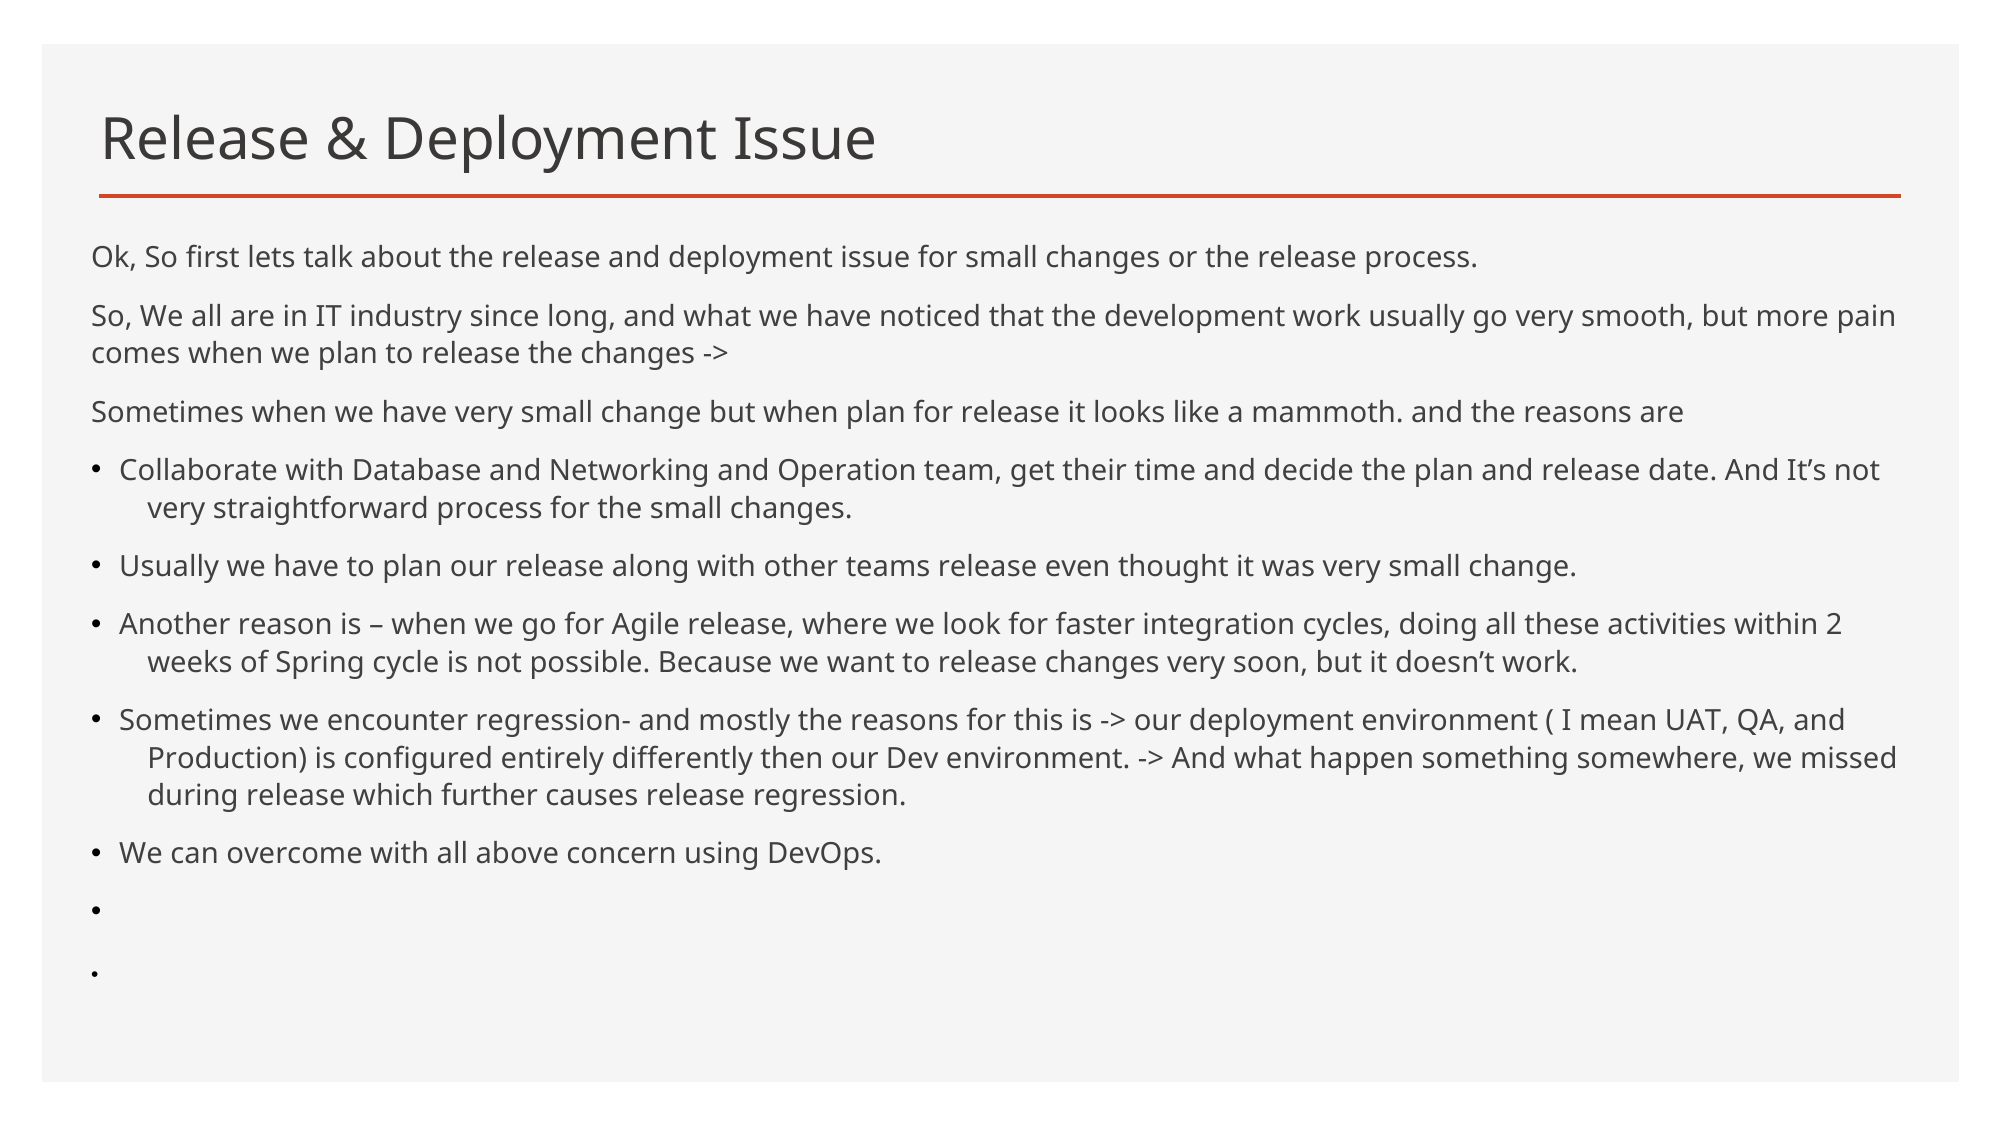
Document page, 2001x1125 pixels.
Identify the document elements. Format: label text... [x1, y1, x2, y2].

title Release & Deployment Issue [85, 73, 1214, 179]
text_box Ok, So first lets talk about the release and deployment issue for small changes or the release process. So, We all are in IT industry since long, and what we have noticed that the development work usually go very smooth, but more pain comes when we plan to release the changes -> Sometimes when we have very small change but when plan for release it looks like a mammoth. and the reasons are Collaborate with Database and Networking and Operation team, get their time and decide the plan and release date. And It’s not very straightforward process for the small changes. Usually we have to plan our release along with other teams release even thought it was very small change. Another reason is – when we go for Agile release, where we look for faster integration cycles, doing all these activities within 2 weeks of Spring cycle is not possible. Because we want to release changes very soon, but it doesn’t work. Sometimes we encounter regression- and mostly the reasons for this is -> our deployment environment ( I mean UAT, QA, and Production) is configured entirely differently then our Dev environment. -> And what happen something somewhere, we missed during release which further causes release regression. We can overcome with all above concern using DevOps. [76, 228, 1925, 1052]
